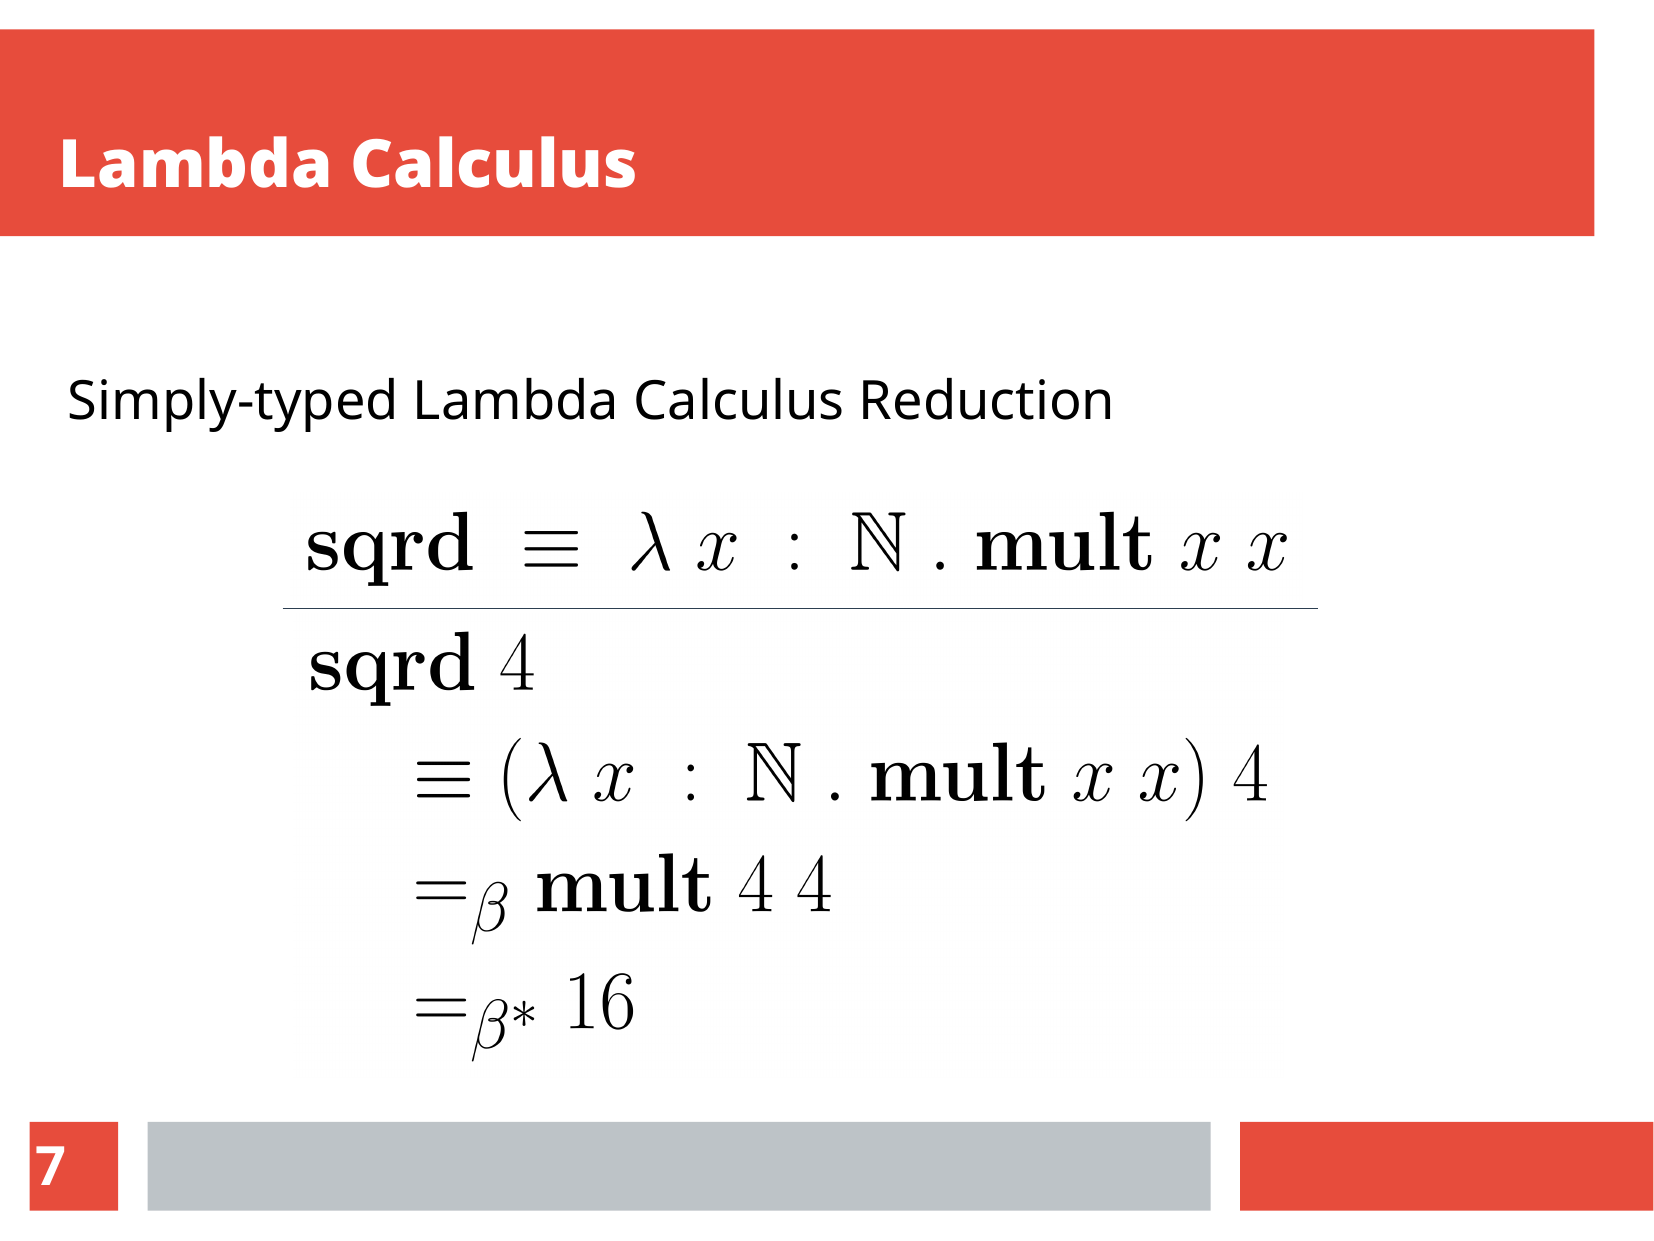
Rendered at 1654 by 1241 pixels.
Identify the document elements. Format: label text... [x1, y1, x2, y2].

picture [290, 492, 1303, 603]
text_box 7 [20, 1119, 254, 1210]
title Lambda Calculus [59, 58, 1595, 207]
text_box Simply-typed Lambda Calculus Reduction [53, 354, 1211, 433]
picture [293, 613, 1284, 1078]
